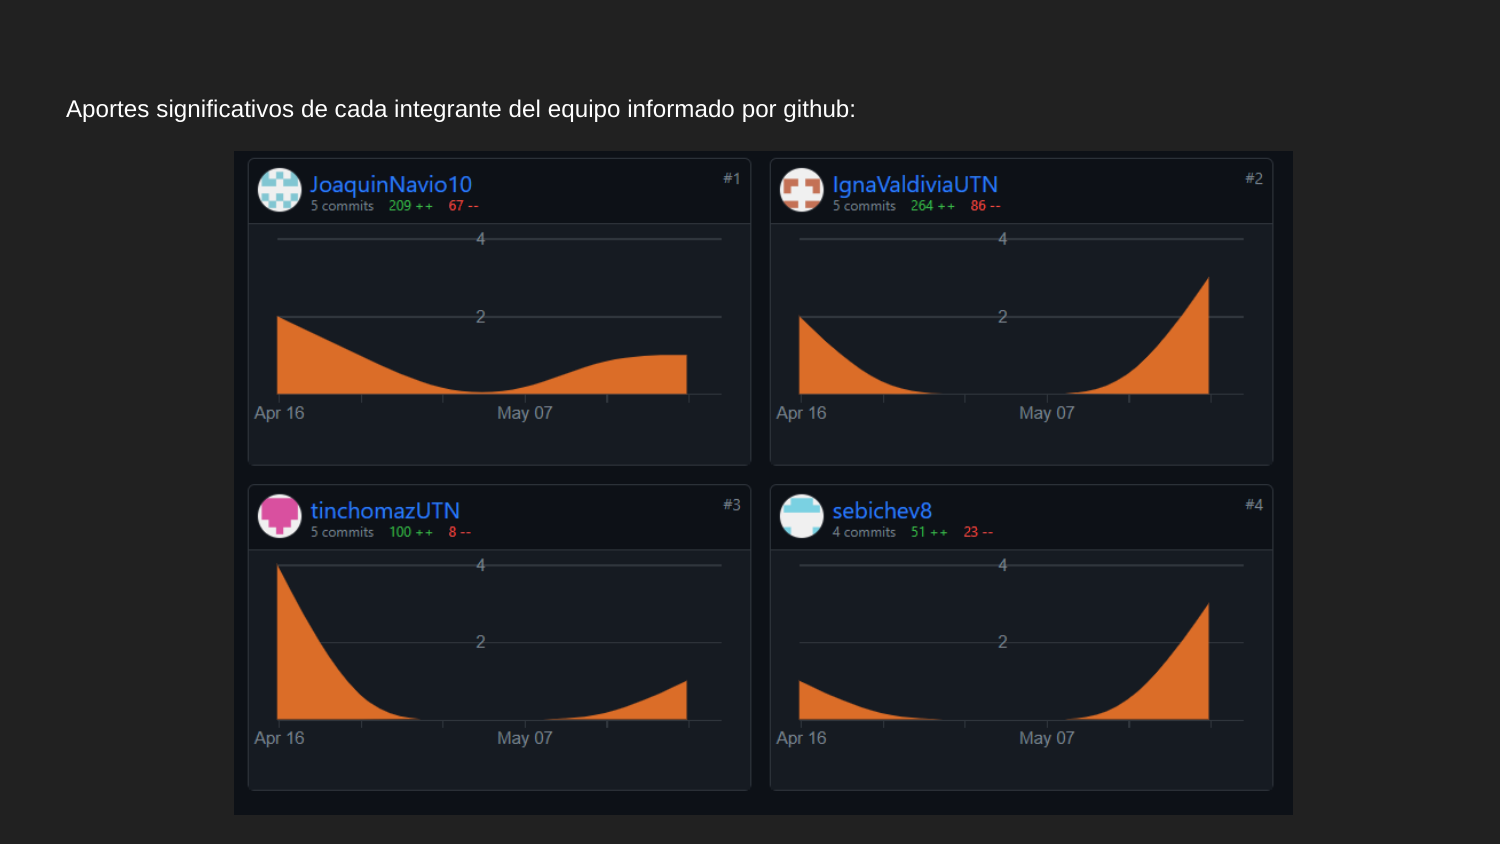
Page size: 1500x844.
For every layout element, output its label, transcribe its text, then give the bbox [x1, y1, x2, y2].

picture [234, 140, 1293, 829]
title Aportes significativos de cada integrante del equipo informado por github: [51, 72, 1449, 167]
